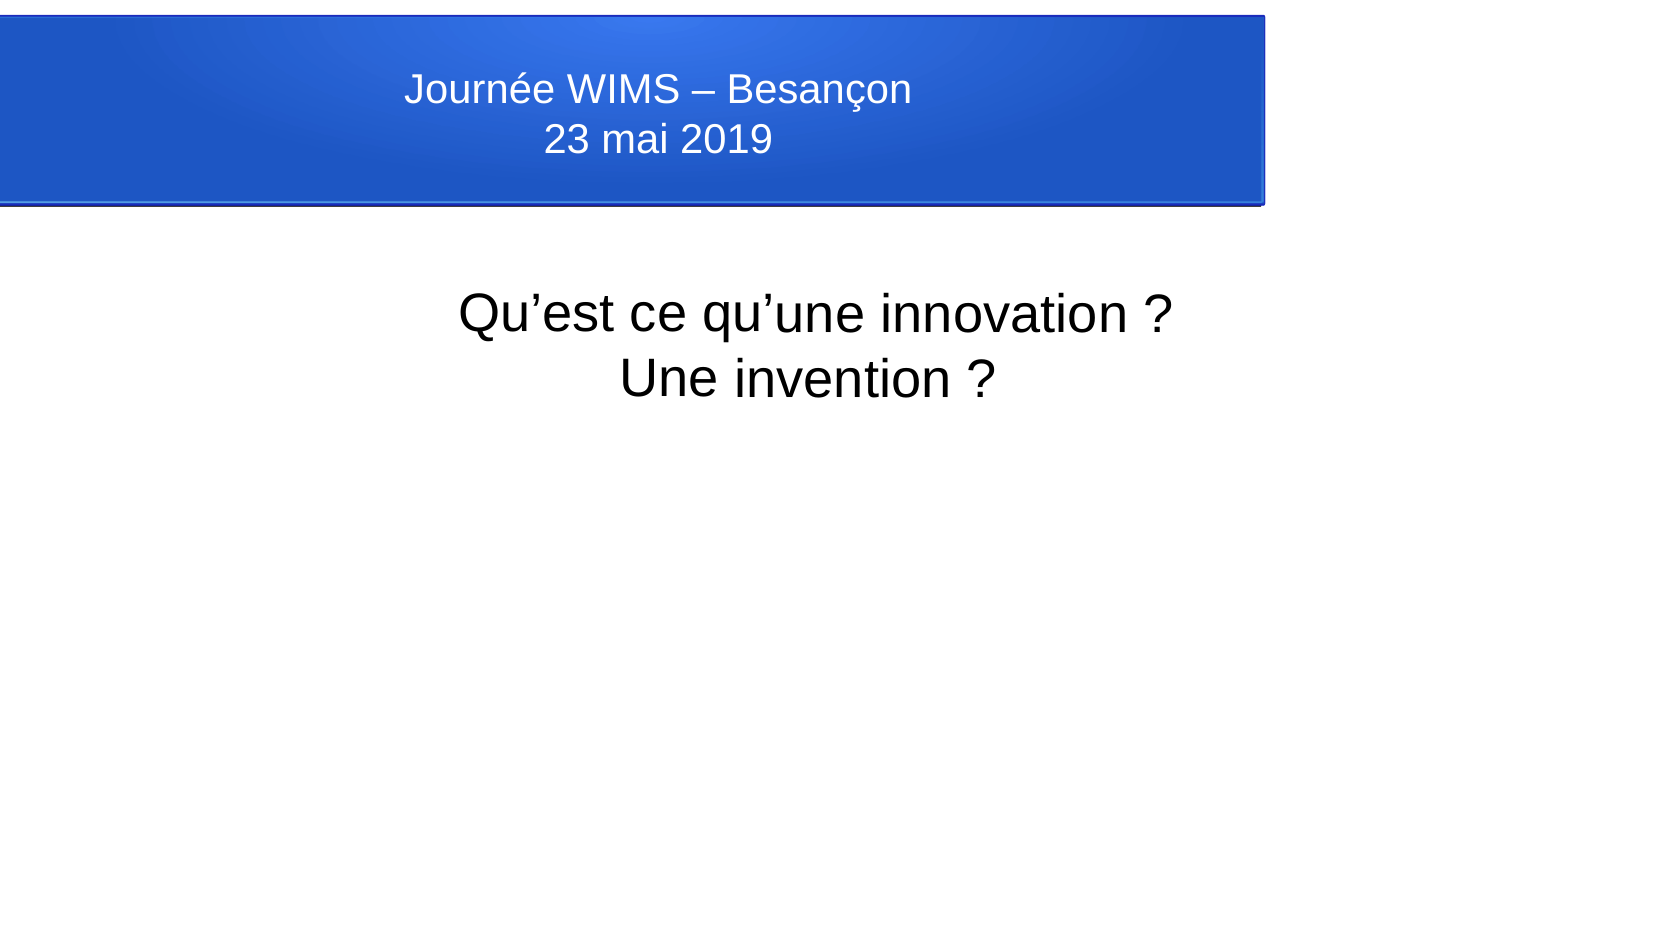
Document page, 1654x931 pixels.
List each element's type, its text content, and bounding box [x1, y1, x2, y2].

picture [0, 13, 1269, 211]
text_box Journée WIMS – Besançon 23 mai 2019 [82, 35, 1235, 189]
text_box Qu’est ce qu’une innovation ? Une invention ? [71, 235, 1561, 452]
